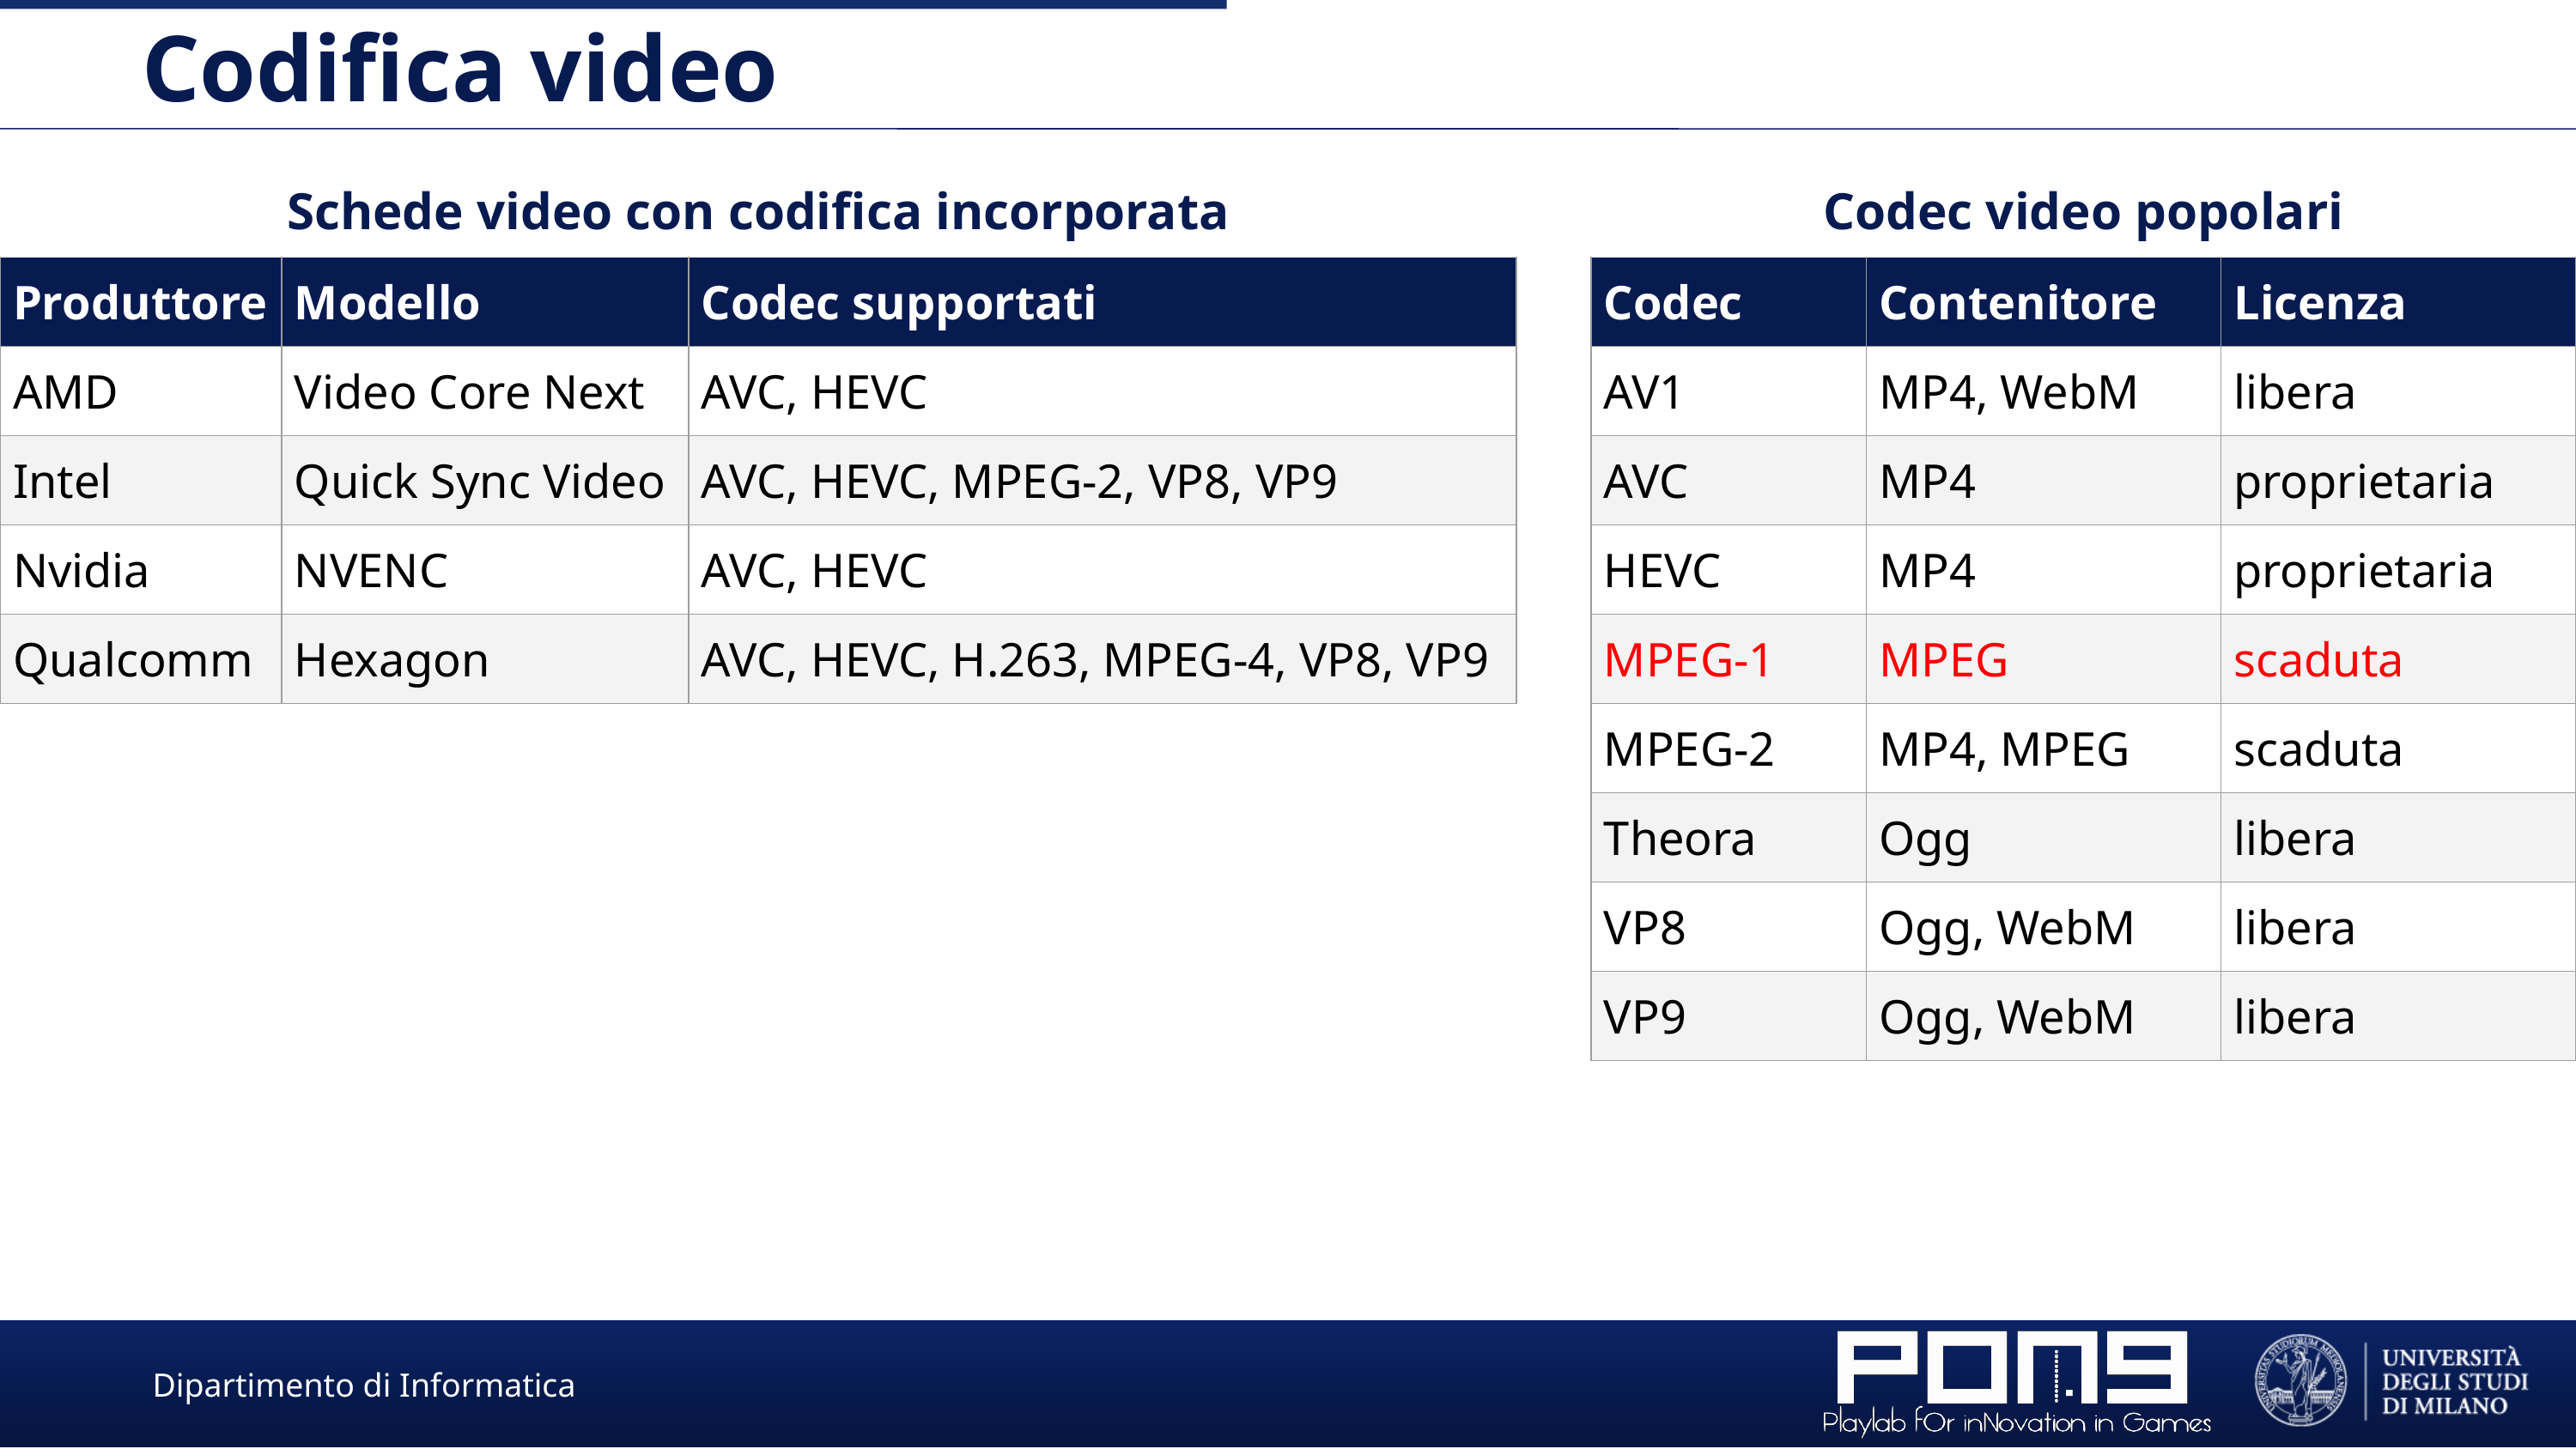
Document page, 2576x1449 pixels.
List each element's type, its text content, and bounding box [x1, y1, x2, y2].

table_cell Contenitore [1867, 258, 2221, 346]
table_cell Codec supportati [690, 258, 1516, 346]
table_cell AVC, HEVC [690, 525, 1516, 614]
table_header Codec video popolari [1592, 164, 2575, 257]
table_cell Codec [1592, 258, 1866, 346]
table_cell AV1 [1592, 347, 1866, 435]
table_cell AVC, HEVC, MPEG-2, VP8, VP9 [690, 436, 1516, 524]
table_cell VP9 [1592, 972, 1866, 1060]
picture [0, 1320, 2576, 1447]
table_cell Modello [283, 258, 688, 346]
table_cell Intel [1, 436, 281, 524]
table_cell HEVC [1592, 525, 1866, 614]
table_cell Licenza [2221, 258, 2575, 346]
table_cell AVC, HEVC [690, 347, 1516, 435]
table_cell Video Core Next [283, 347, 688, 435]
text_box [0, 0, 1227, 9]
title Codifica video [118, 0, 2308, 124]
table_cell MPEG [1867, 615, 2221, 703]
table_cell Qualcomm [1, 615, 281, 703]
table_cell scaduta [2221, 615, 2575, 703]
table_cell AVC [1592, 436, 1866, 524]
table_cell libera [2221, 347, 2575, 435]
table_cell Ogg [1867, 793, 2221, 882]
table_cell MPEG-1 [1592, 615, 1866, 703]
table_cell AMD [1, 347, 281, 435]
table_cell MP4, MPEG [1867, 704, 2221, 792]
table_cell scaduta [2221, 704, 2575, 792]
table_cell MPEG-2 [1592, 704, 1866, 792]
table_cell Ogg, WebM [1867, 972, 2221, 1060]
table_cell Ogg, WebM [1867, 882, 2221, 971]
table_cell proprietaria [2221, 436, 2575, 524]
table_cell libera [2221, 972, 2575, 1060]
table_cell Nvidia [1, 525, 281, 614]
text_box Dipartimento di Informatica [129, 1336, 1245, 1433]
table_cell Theora [1592, 793, 1866, 882]
table_cell MP4, WebM [1867, 347, 2221, 435]
table_header Schede video con codifica incorporata [1, 164, 1516, 257]
table_cell AVC, HEVC, H.263, MPEG-4, VP8, VP9 [690, 615, 1516, 703]
table_cell libera [2221, 882, 2575, 971]
table_cell VP8 [1592, 882, 1866, 971]
table_cell Hexagon [283, 615, 688, 703]
table_cell Quick Sync Video [283, 436, 688, 524]
table_cell proprietaria [2221, 525, 2575, 614]
table_cell MP4 [1867, 436, 2221, 524]
table_cell Produttore [1, 258, 281, 346]
table_cell NVENC [283, 525, 688, 614]
table_cell libera [2221, 793, 2575, 882]
table_cell MP4 [1867, 525, 2221, 614]
